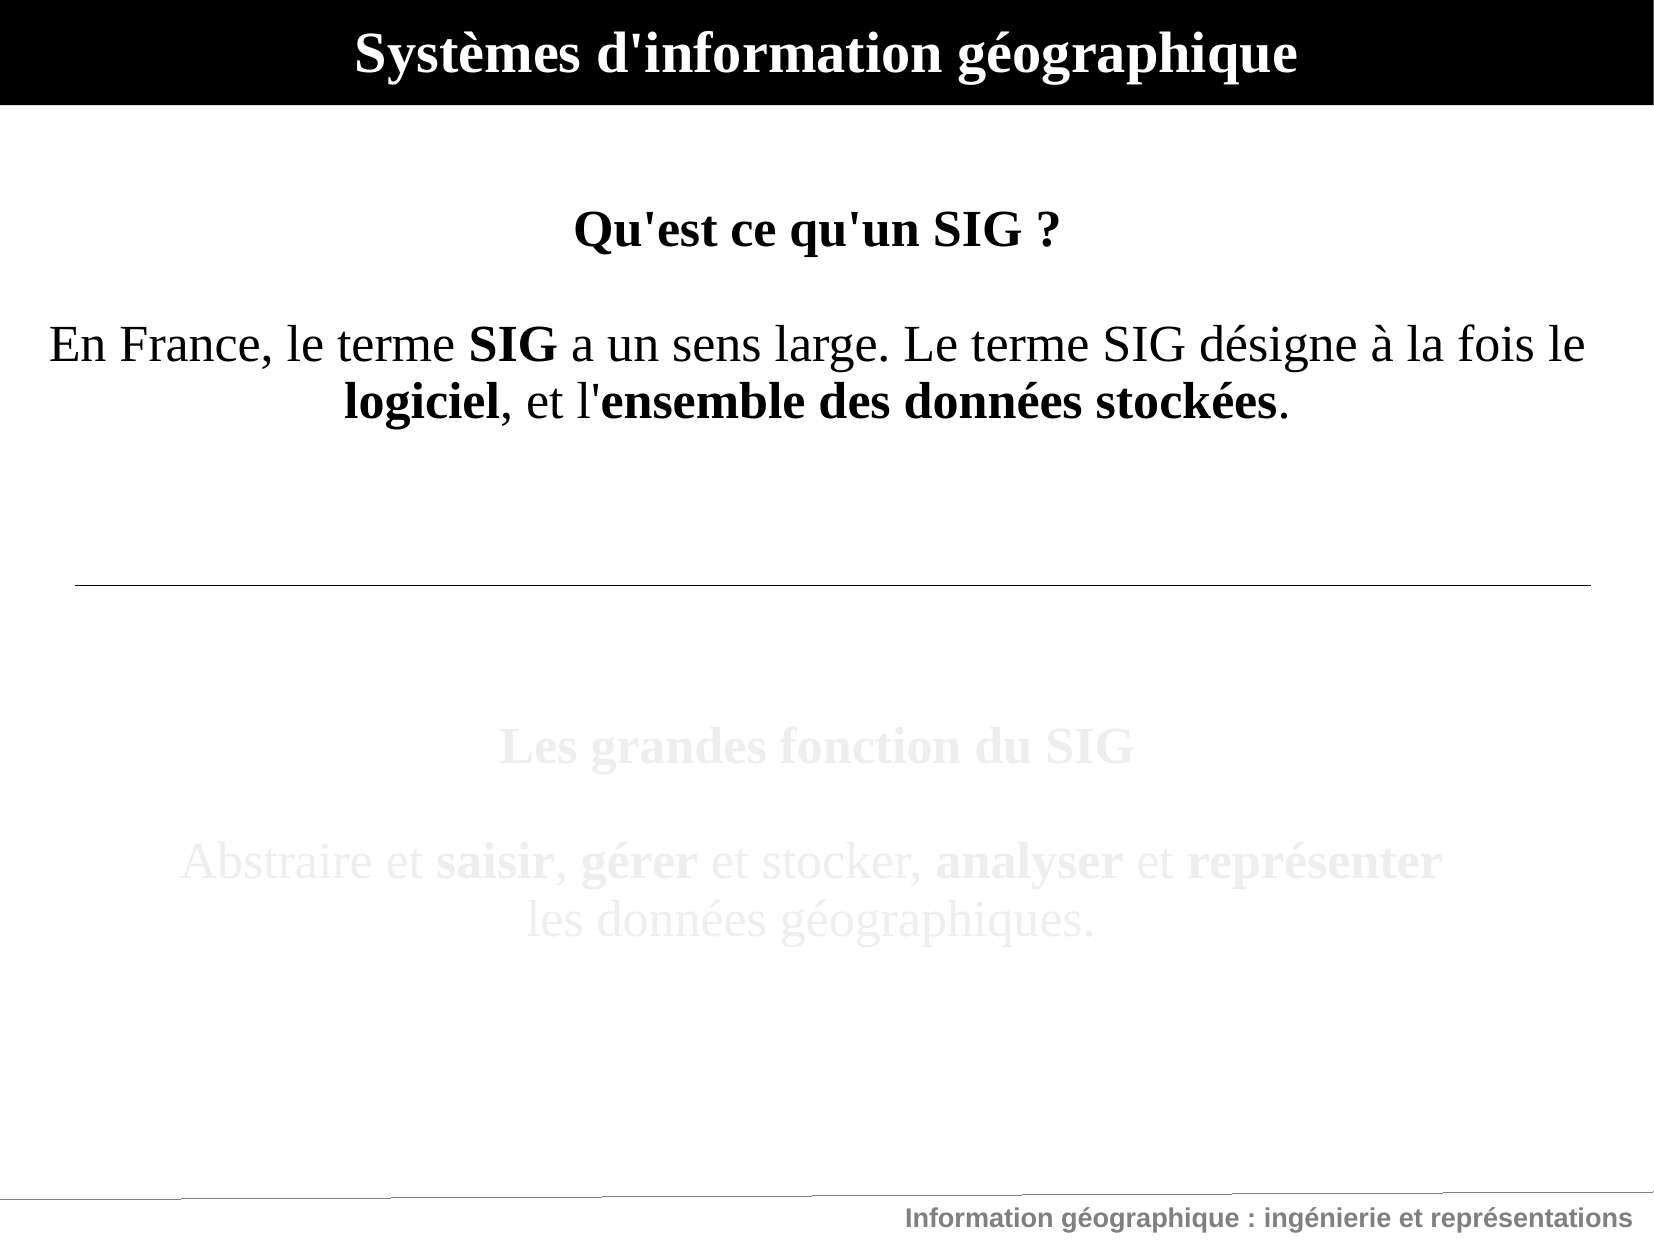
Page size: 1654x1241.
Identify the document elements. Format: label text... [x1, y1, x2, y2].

text_box Qu'est ce qu'un SIG ? En France, le terme SIG a un sens large. Le terme SIG désigne à la fois le logiciel, et l'ensemble des données stockées. Les grandes fonction du SIG Abstraire et saisir, gérer et stocker, analyser et représenter les données géographiques. [30, 135, 1606, 1030]
title Systèmes d'information géographique [0, 0, 1654, 106]
